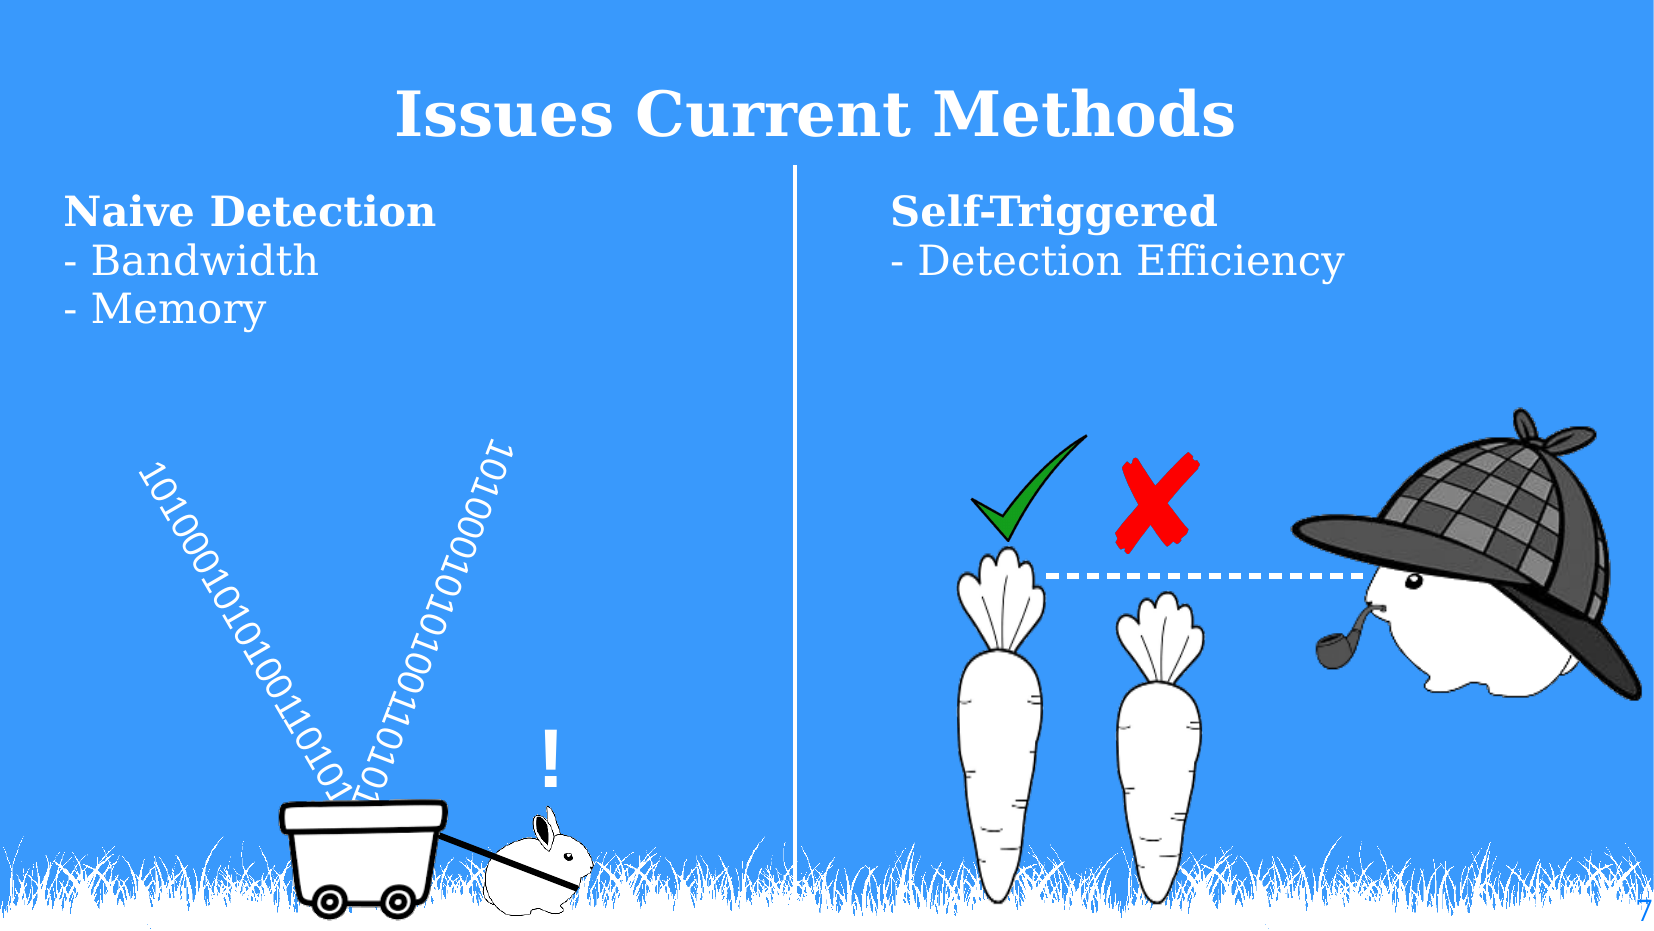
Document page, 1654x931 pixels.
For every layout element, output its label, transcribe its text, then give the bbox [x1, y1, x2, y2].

text_box Naive Detection - Bandwidth - Memory [48, 180, 601, 390]
text_box 1010001010100110101001 [116, 436, 352, 777]
text_box 1010001010100110101001 [344, 417, 537, 777]
text_box ! [522, 705, 580, 813]
picture [0, 0, 1654, 931]
title [82, 37, 1571, 193]
text_box Self-Triggered - Detection Efficiency [875, 180, 1427, 342]
